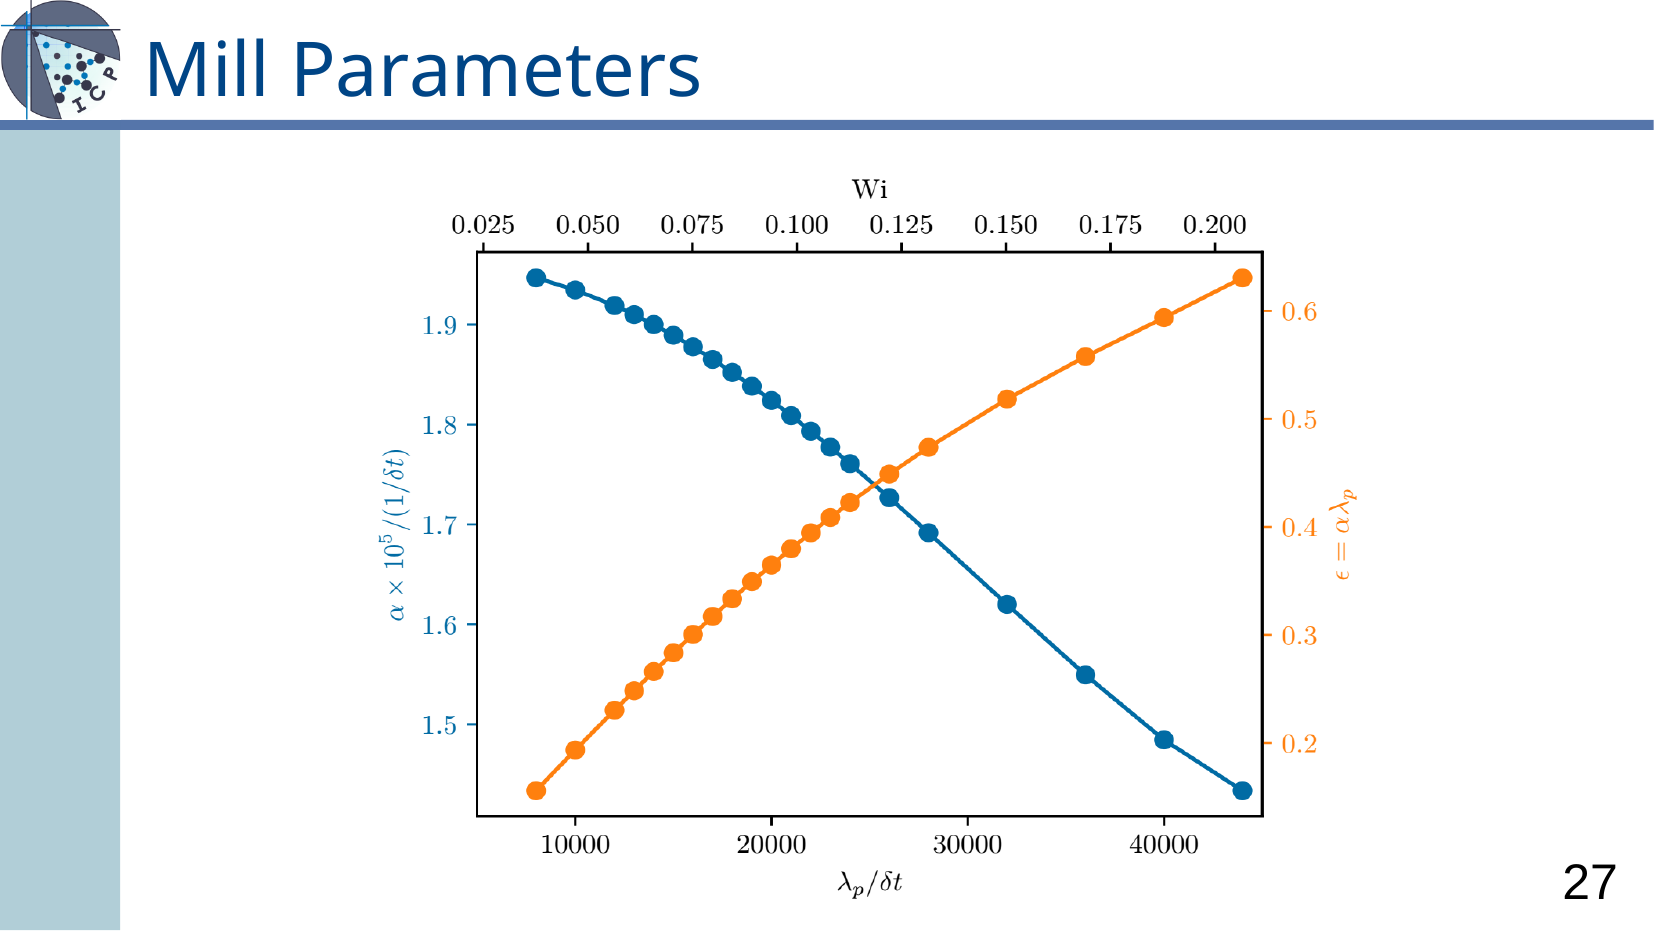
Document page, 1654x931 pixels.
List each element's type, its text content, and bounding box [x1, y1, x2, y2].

picture [326, 156, 1430, 904]
picture [0, 0, 121, 120]
title Mill Parameters [135, 0, 1636, 121]
